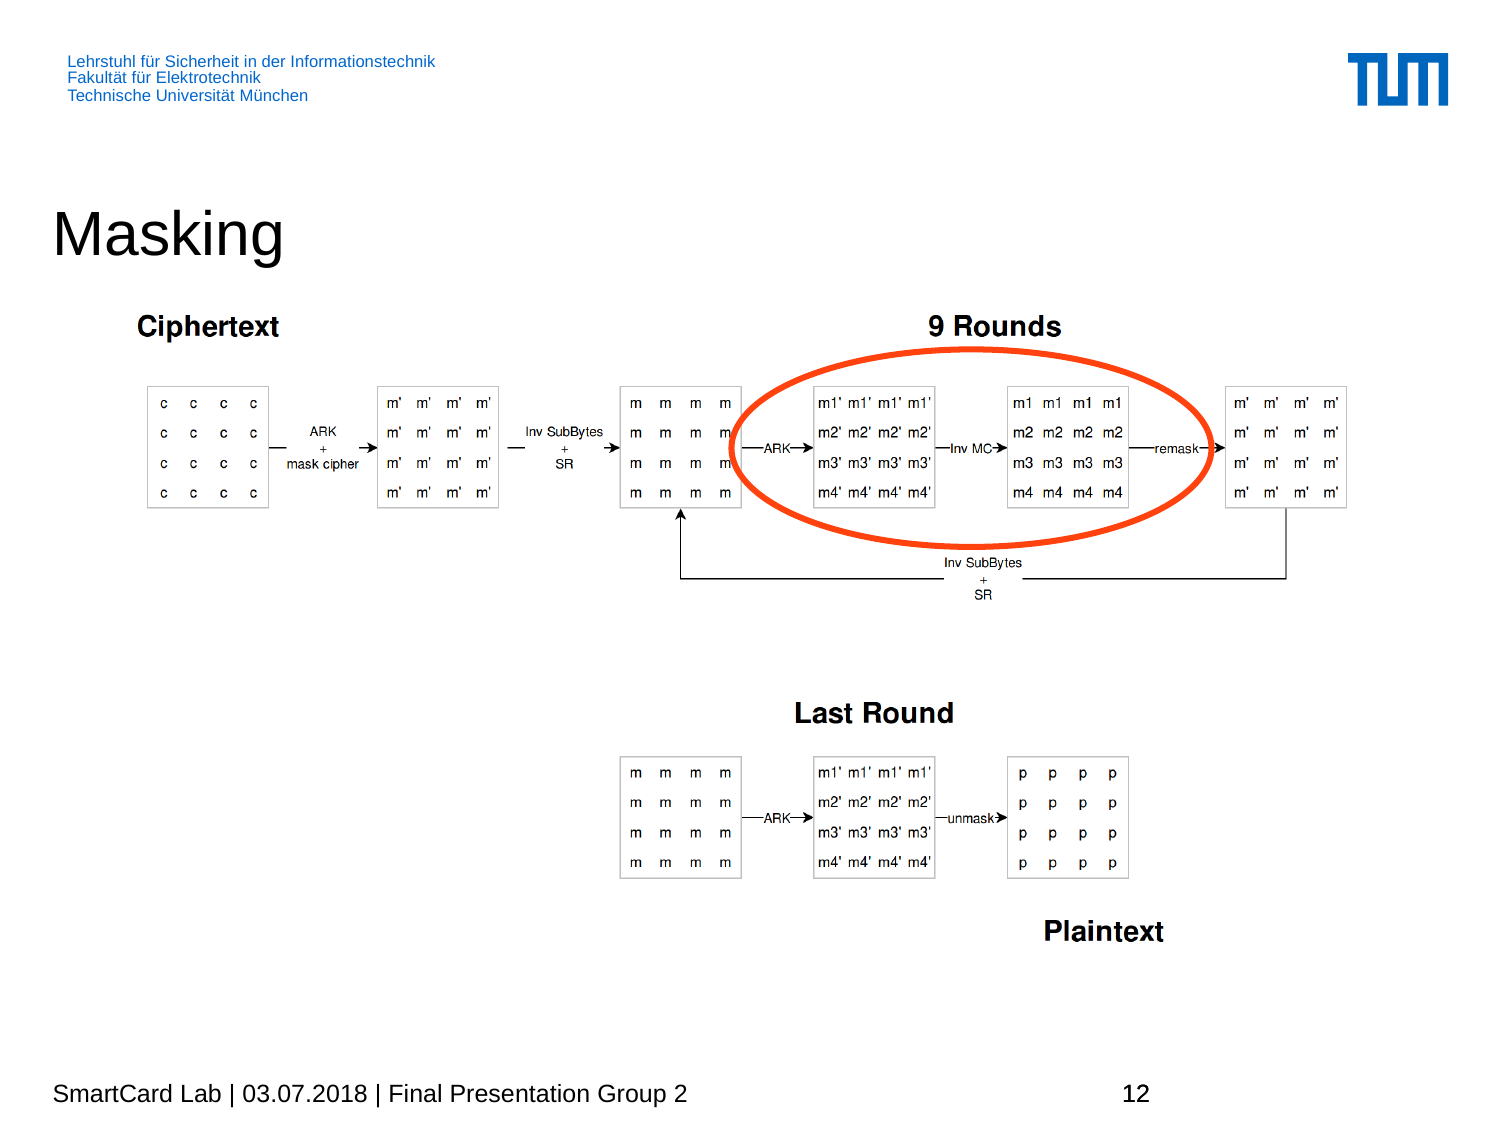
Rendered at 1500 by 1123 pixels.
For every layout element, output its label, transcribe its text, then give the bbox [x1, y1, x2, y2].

title Masking [52, 192, 1453, 268]
picture [135, 299, 1348, 956]
text_box <number> [1122, 1062, 1459, 1123]
text_box SmartCard Lab | 03.07.2018 | Final Presentation Group 2 [52, 1062, 1116, 1123]
